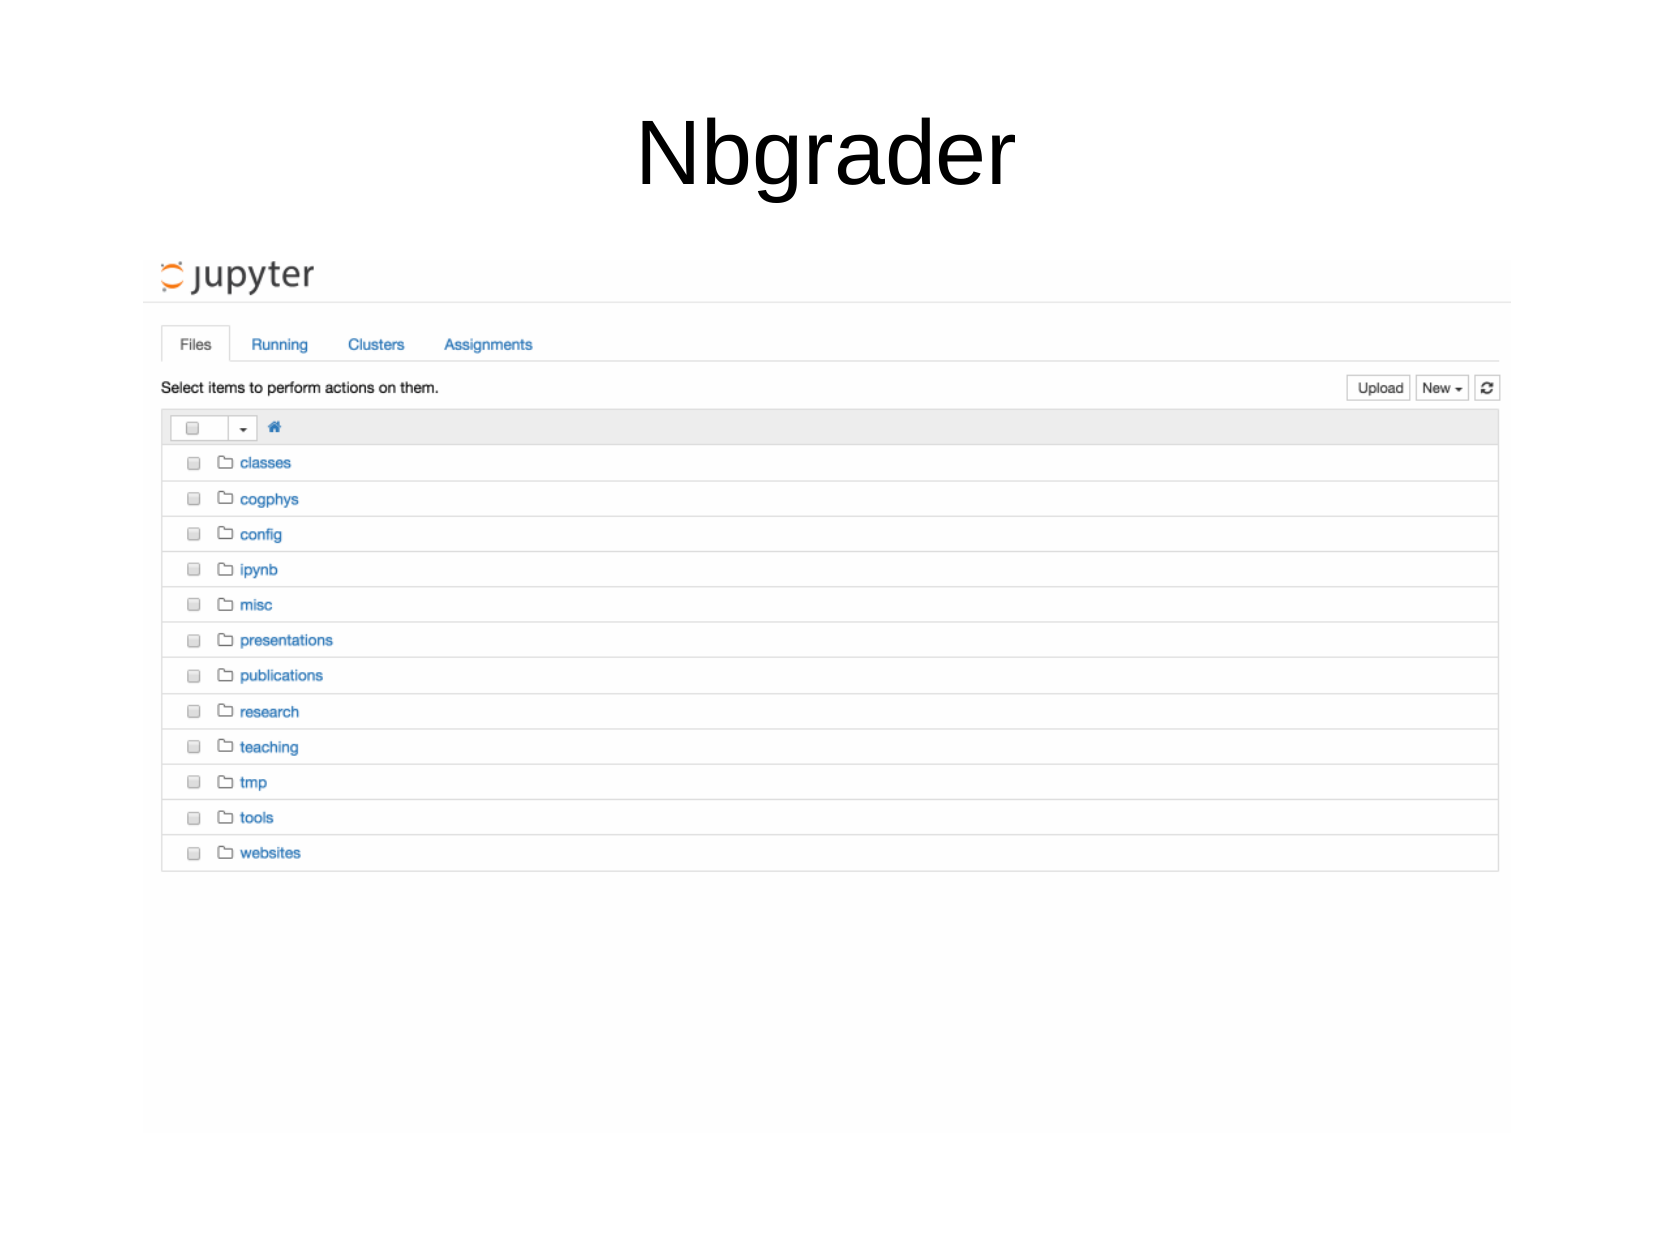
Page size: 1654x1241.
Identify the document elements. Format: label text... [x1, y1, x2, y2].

picture [143, 260, 1511, 1133]
title Nbgrader [82, 49, 1571, 257]
